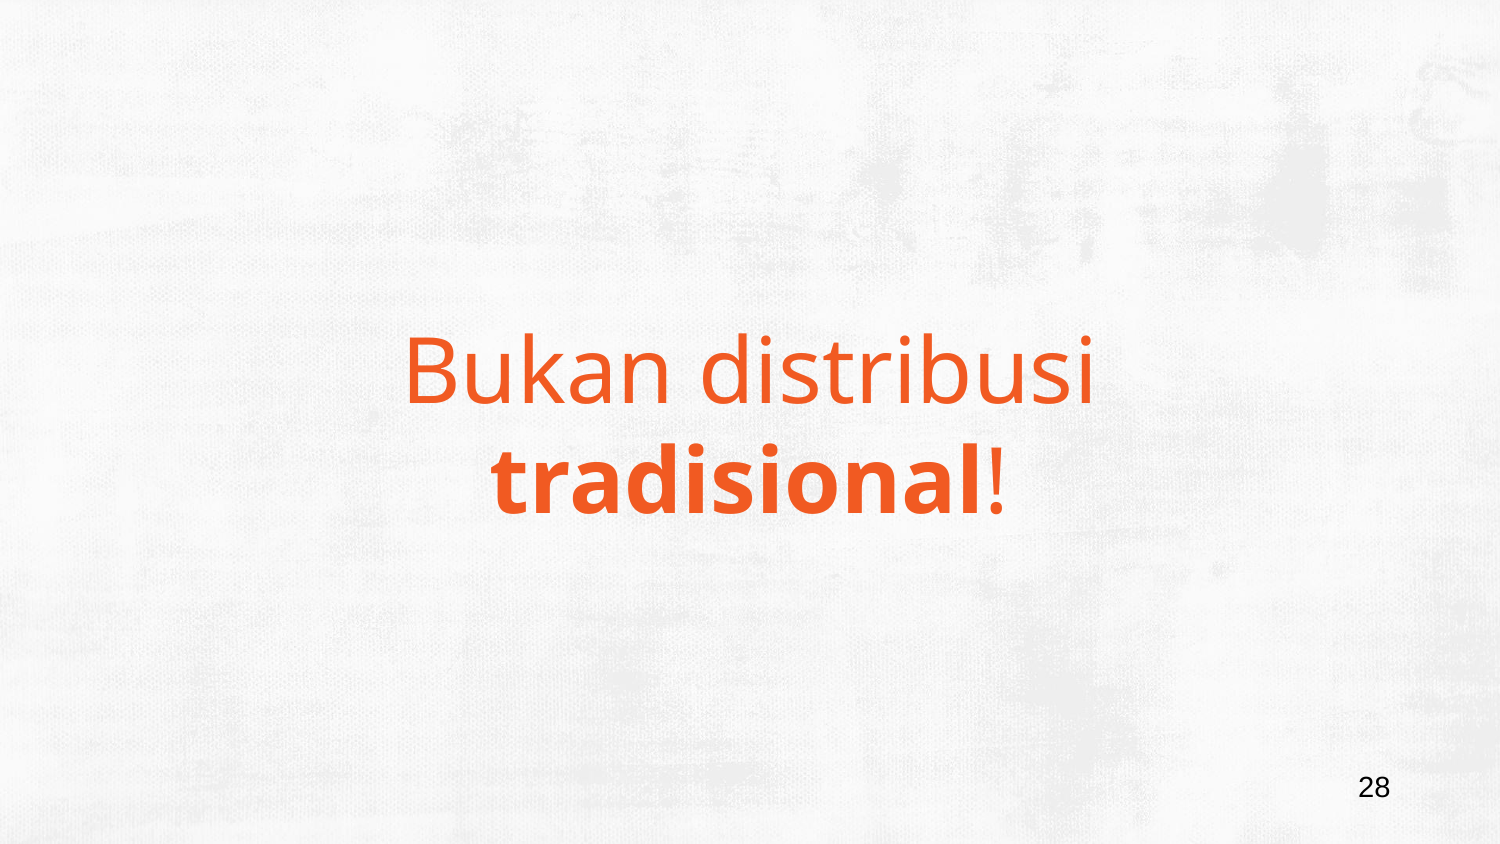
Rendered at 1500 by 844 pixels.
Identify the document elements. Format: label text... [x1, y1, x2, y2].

slide_number <number> [1343, 753, 1434, 818]
picture [0, 0, 1500, 844]
title Bukan distribusi tradisional! [227, 262, 1273, 582]
